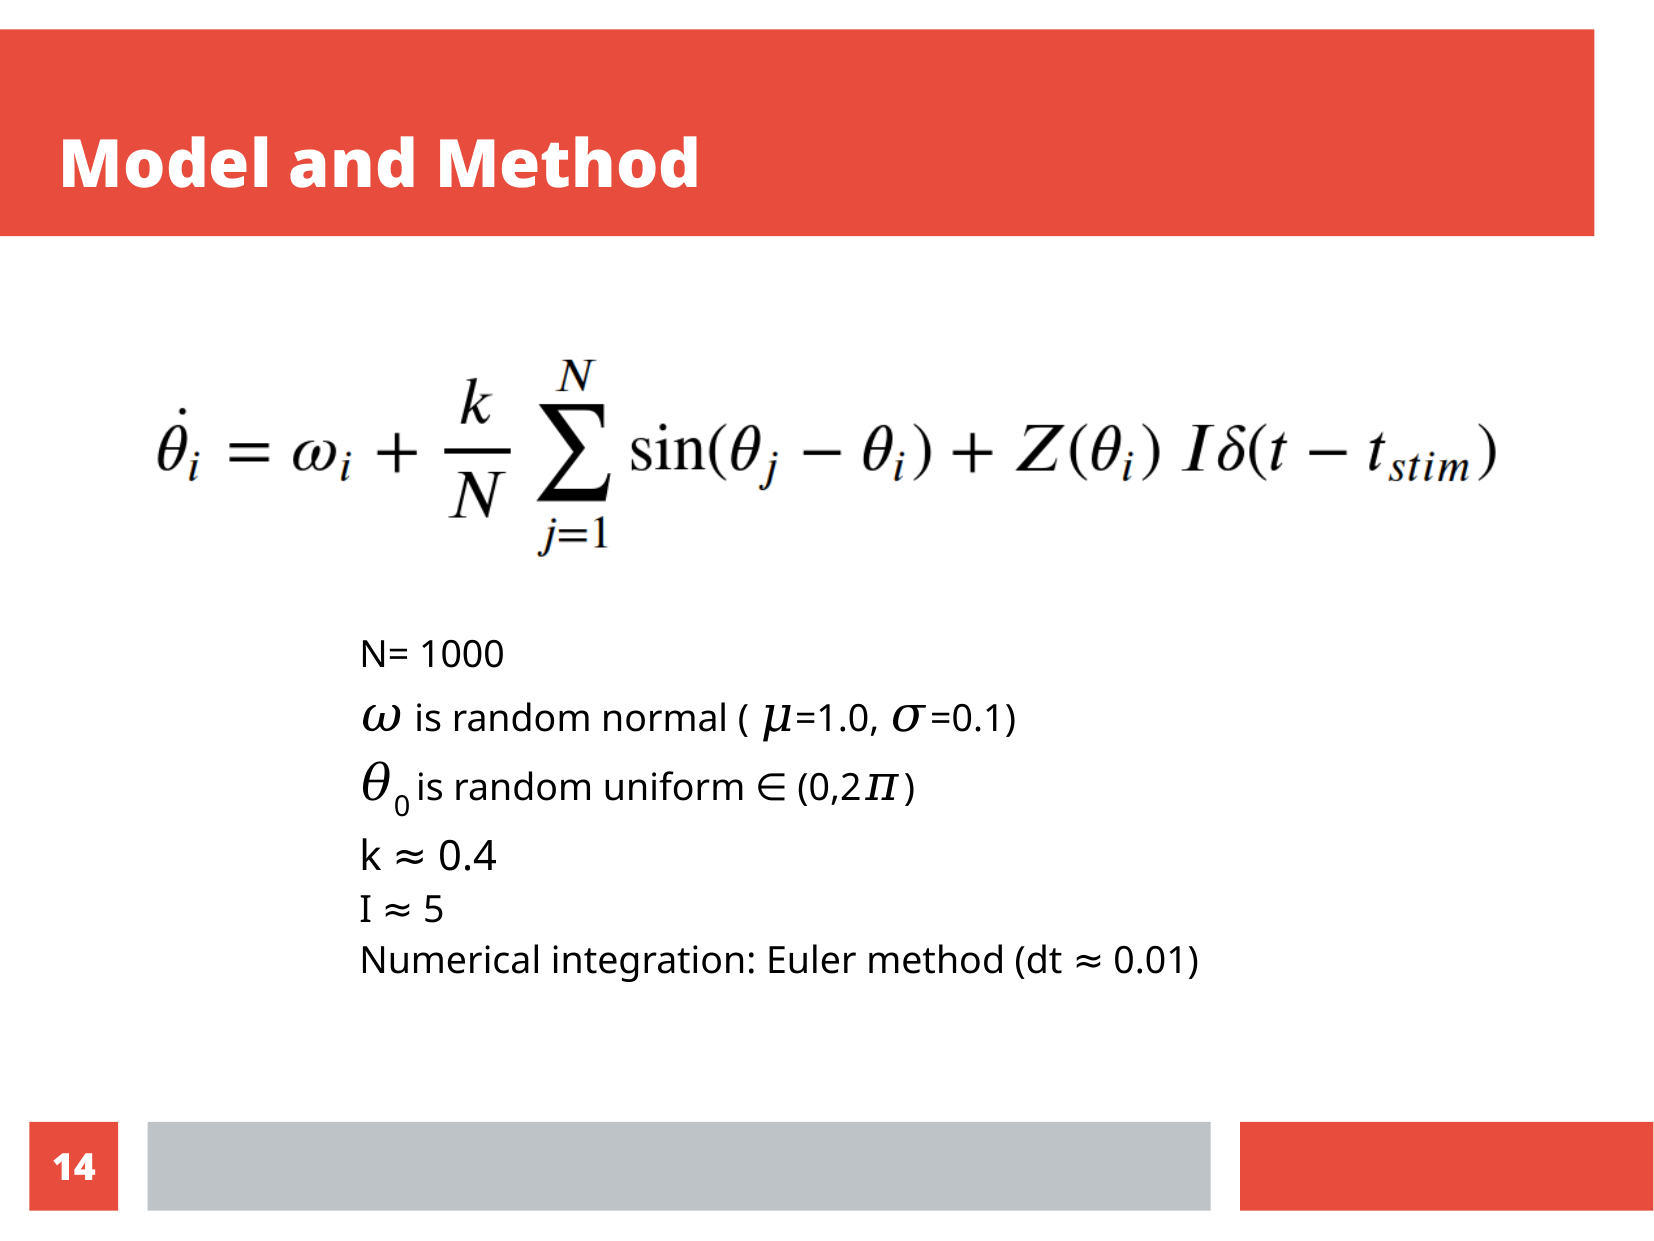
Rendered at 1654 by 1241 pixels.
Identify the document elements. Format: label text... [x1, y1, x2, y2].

picture [150, 356, 1501, 562]
text_box N= 1000 𝜔 is random normal ( 𝜇=1.0, 𝜎=0.1) 𝜃0 is random uniform ∈ (0,2𝜋) k ≈ 0.4 I ≈ 5 Numerical integration: Euler method (dt ≈ 0.01) [344, 619, 1305, 942]
title Model and Method [58, 58, 1595, 207]
